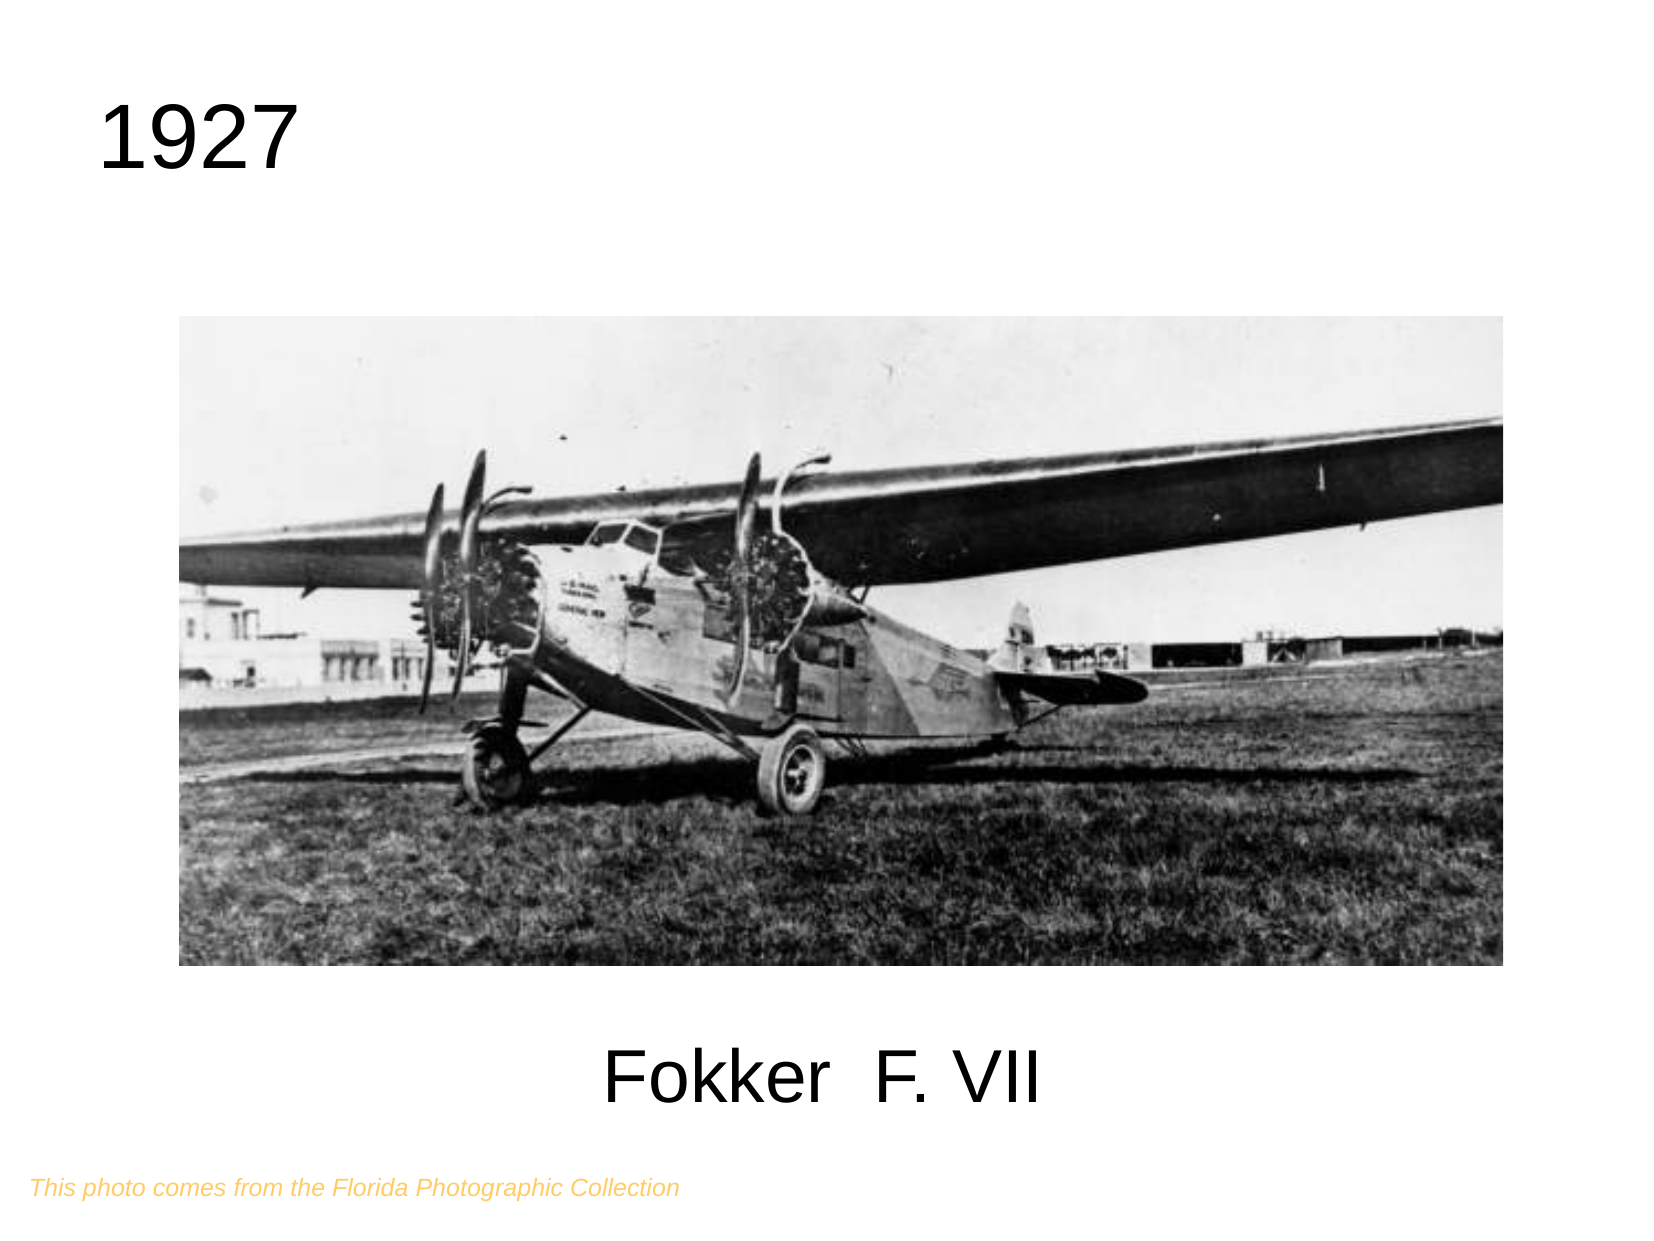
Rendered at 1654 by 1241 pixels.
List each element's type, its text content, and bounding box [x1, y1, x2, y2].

picture [179, 316, 1504, 966]
title 1927 [82, 27, 1489, 226]
text_box Fokker F. VII [151, 978, 1516, 1158]
text_box This photo comes from the Florida Photographic Collection [13, 1143, 1378, 1227]
